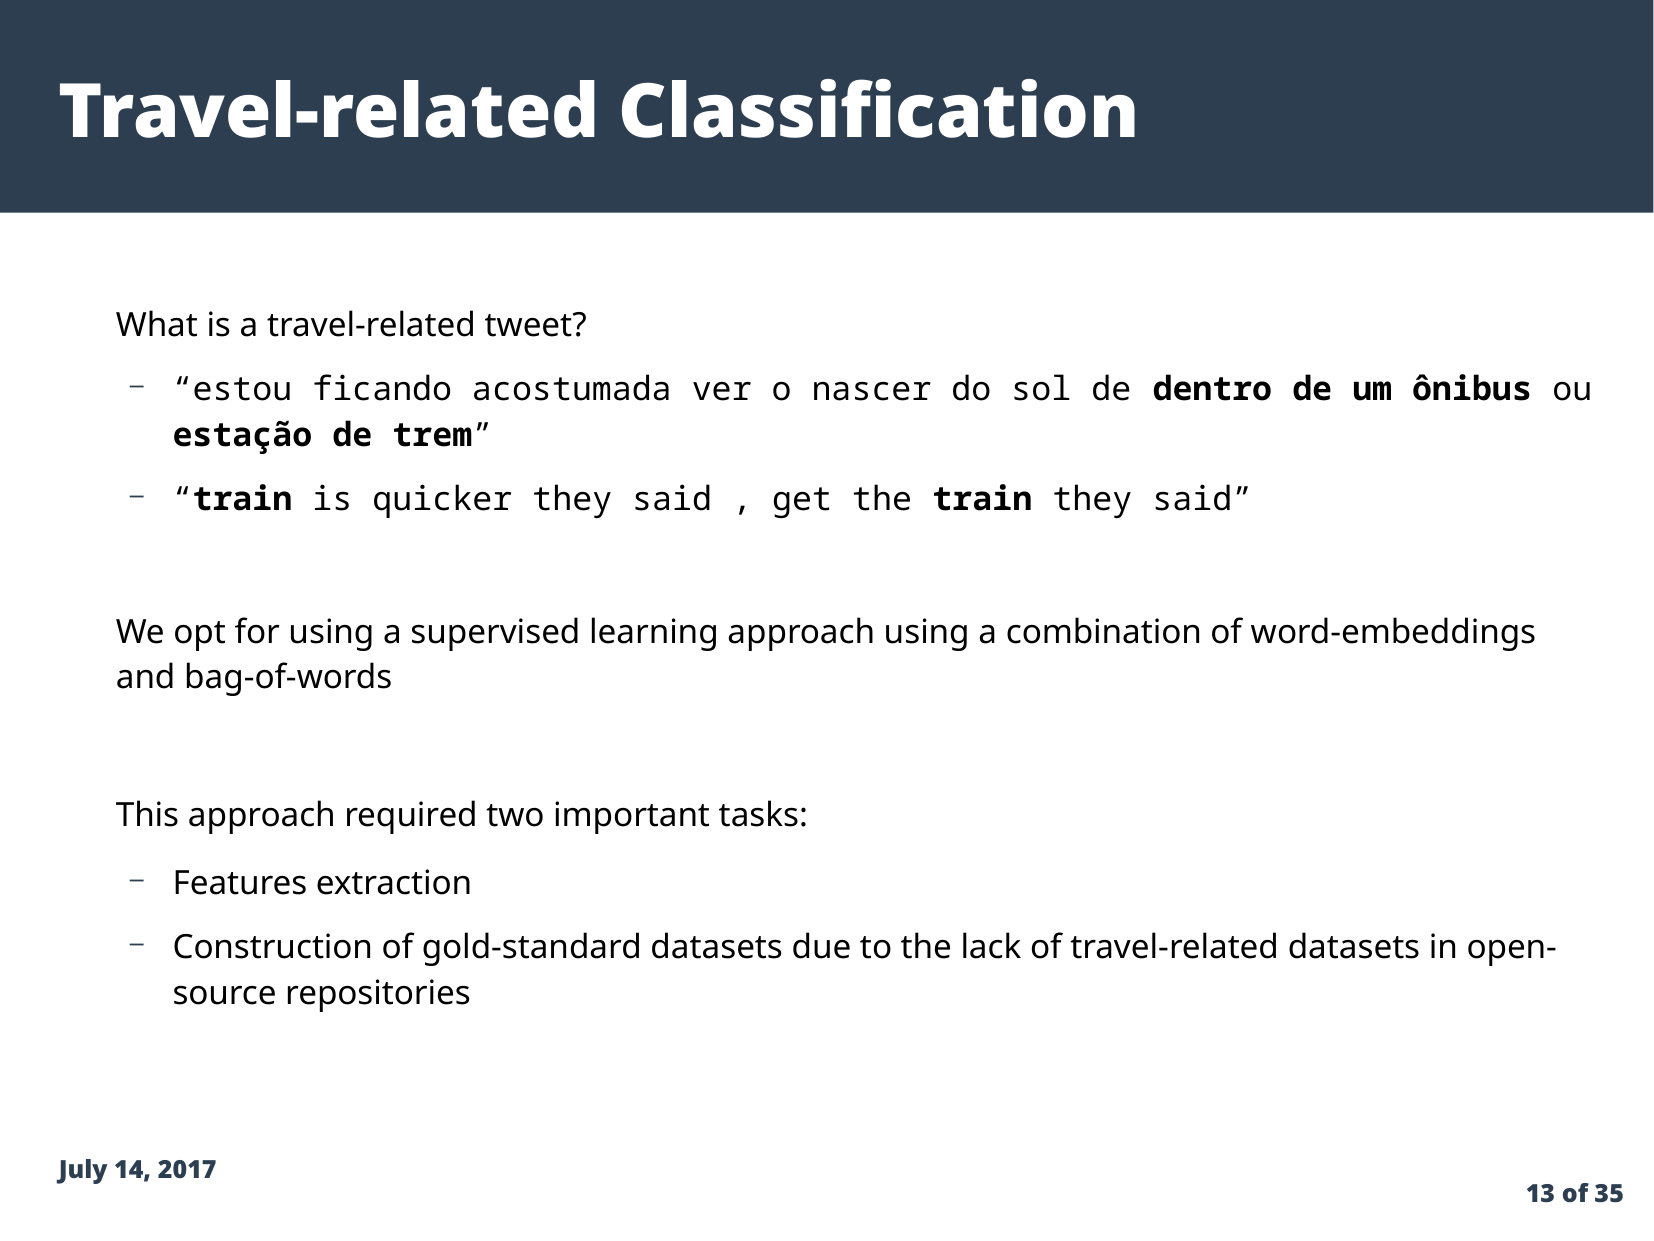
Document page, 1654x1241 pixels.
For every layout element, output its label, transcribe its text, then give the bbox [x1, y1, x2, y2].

list What is a travel-related tweet? “estou ficando acostumada ver o nascer do sol de dentro de um ônibus ou estação de trem” “train is quicker they said , get the train they said” We opt for using a supervised learning approach using a combination of word-embeddings and bag-of-words This approach required two important tasks: Features extraction Construction of gold-standard datasets due to the lack of travel-related datasets in open-source repositories [59, 301, 1595, 1016]
title Travel-related Classification [59, 29, 1595, 187]
